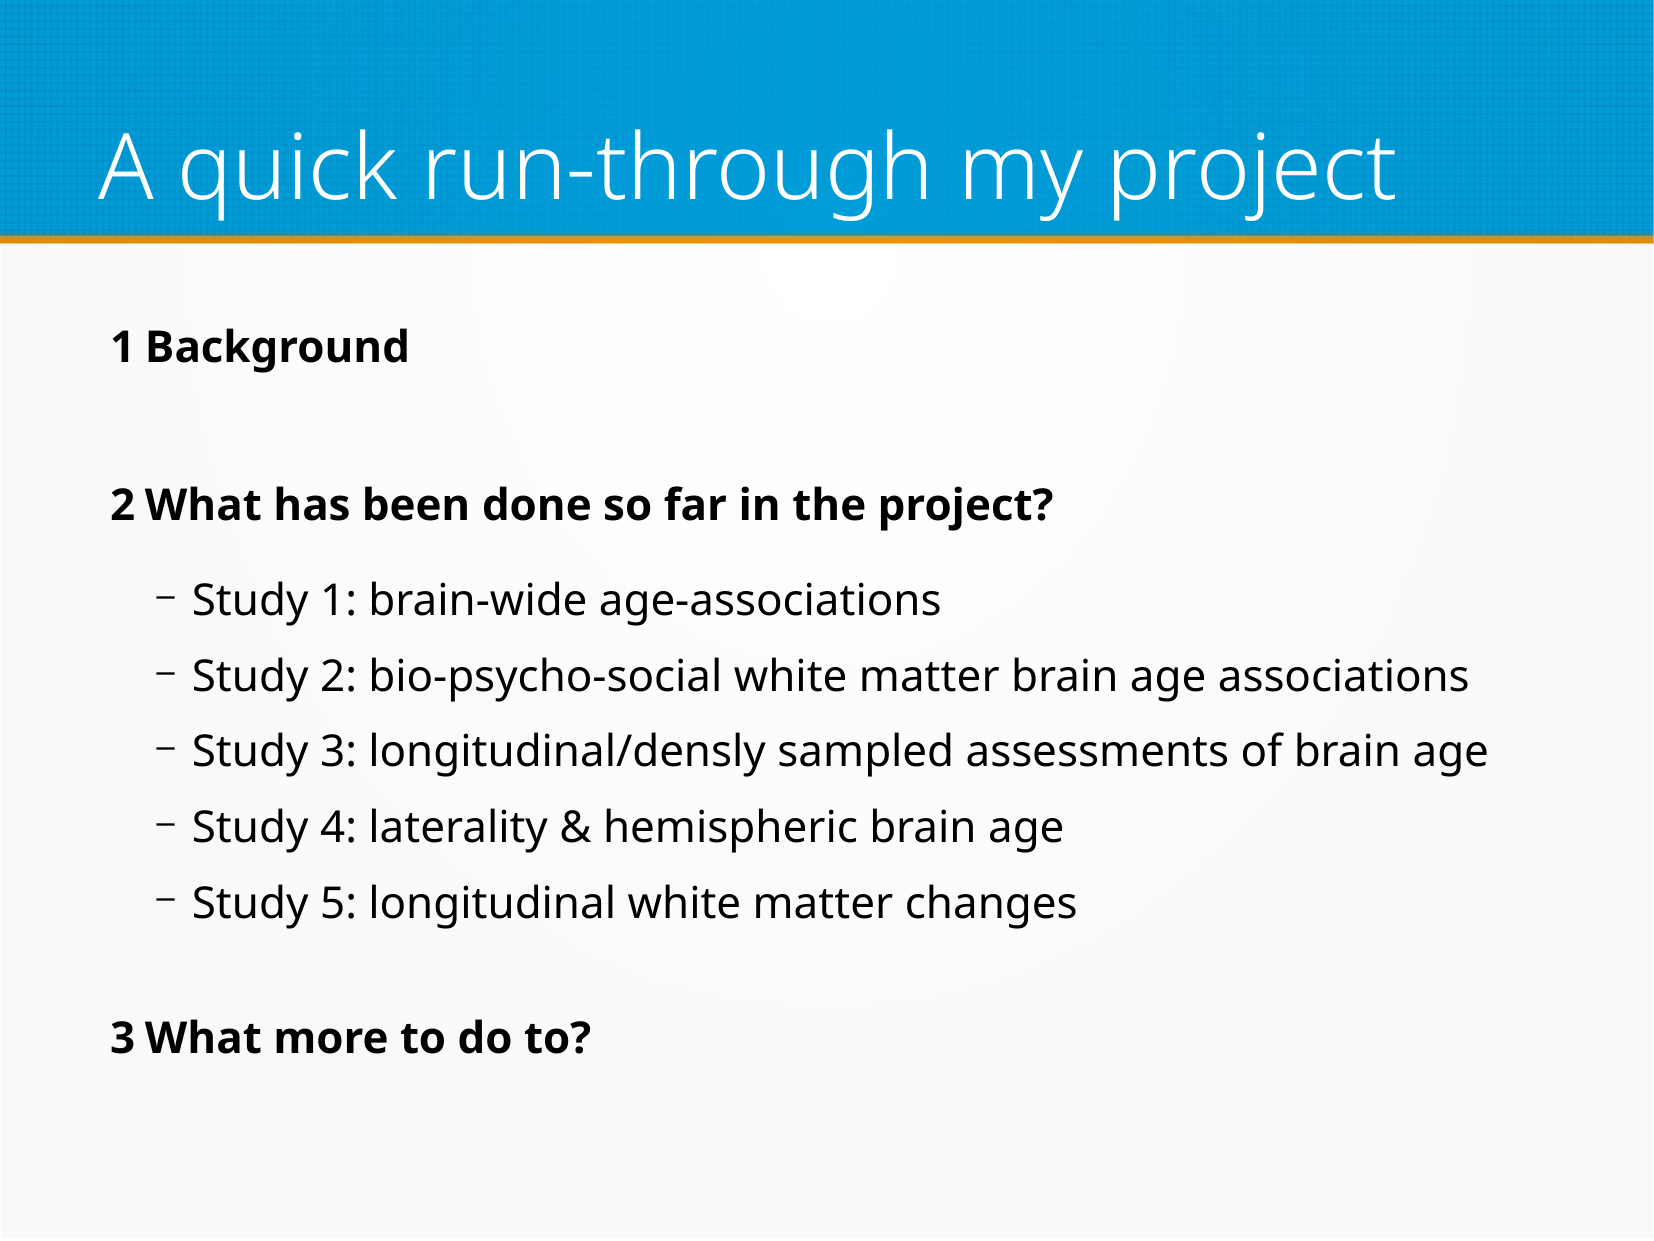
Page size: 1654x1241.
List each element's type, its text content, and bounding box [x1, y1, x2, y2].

list Background What has been done so far in the project? Study 1: brain-wide age-associations Study 2: bio-psycho-social white matter brain age associations Study 3: longitudinal/densly sampled assessments of brain age Study 4: laterality & hemispheric brain age Study 5: longitudinal white matter changes What more to do to? [98, 315, 1594, 1080]
title A quick run-through my project [98, 19, 1654, 227]
picture [0, 233, 1654, 1241]
